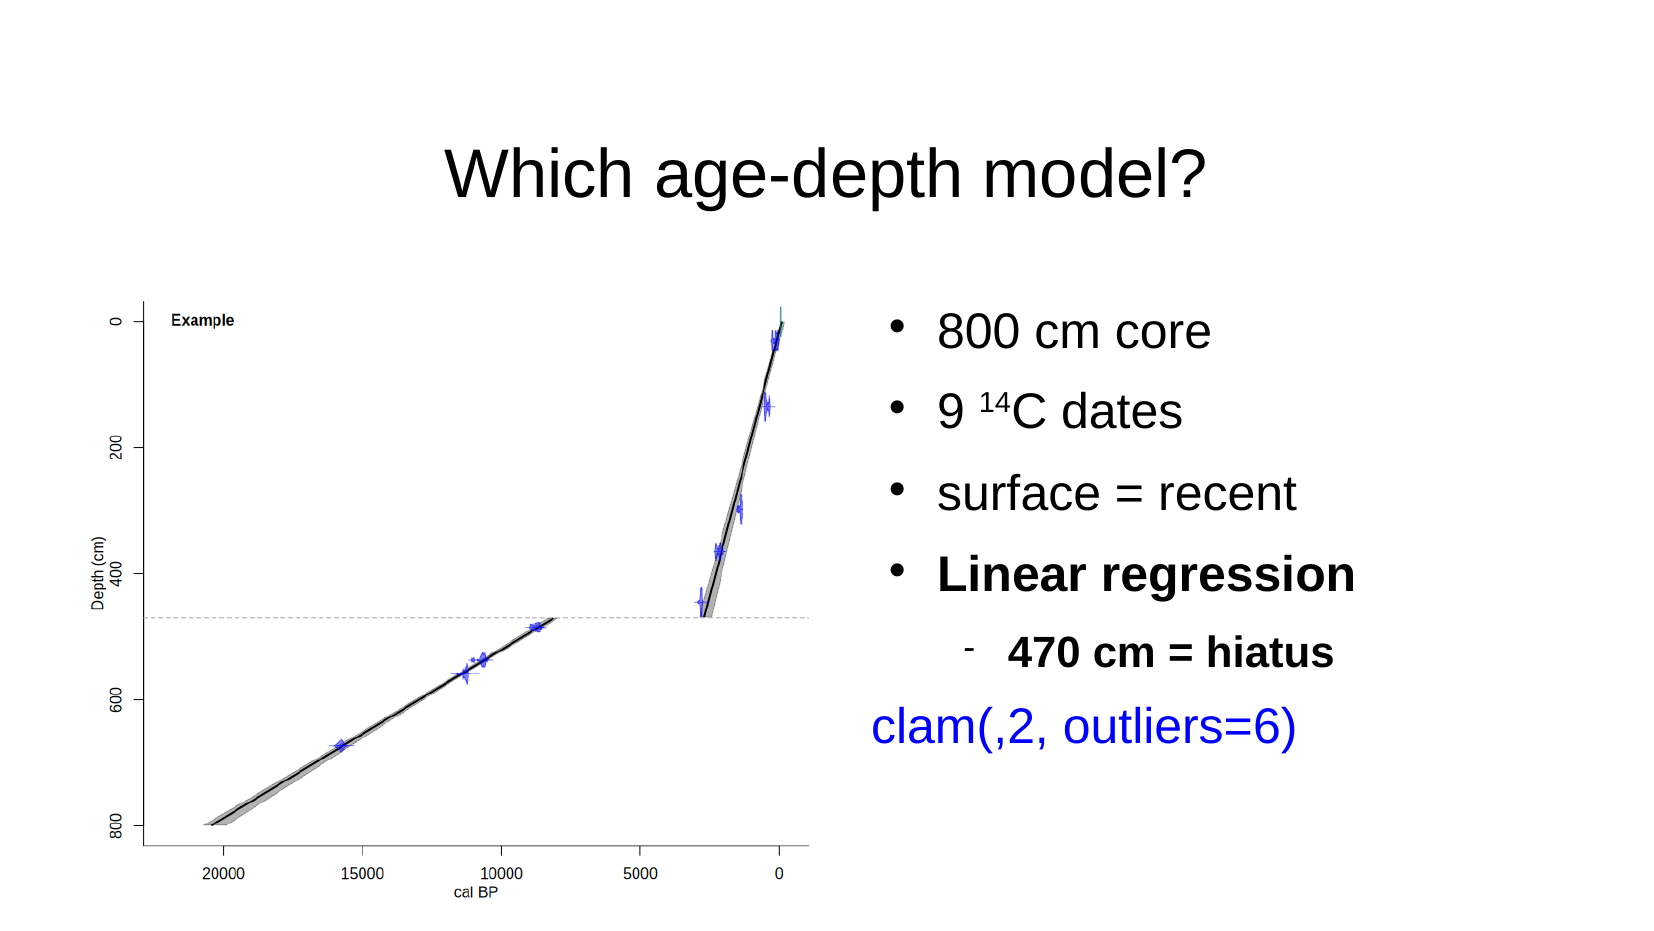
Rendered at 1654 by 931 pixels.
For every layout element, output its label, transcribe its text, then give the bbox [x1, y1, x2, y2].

text_box Which age-depth model? [250, 132, 1402, 216]
text_box 800 cm core 9 14C dates surface = recent Linear regression 470 cm = hiatus clam(,2, outliers=6) [870, 298, 1446, 814]
picture [88, 265, 827, 910]
